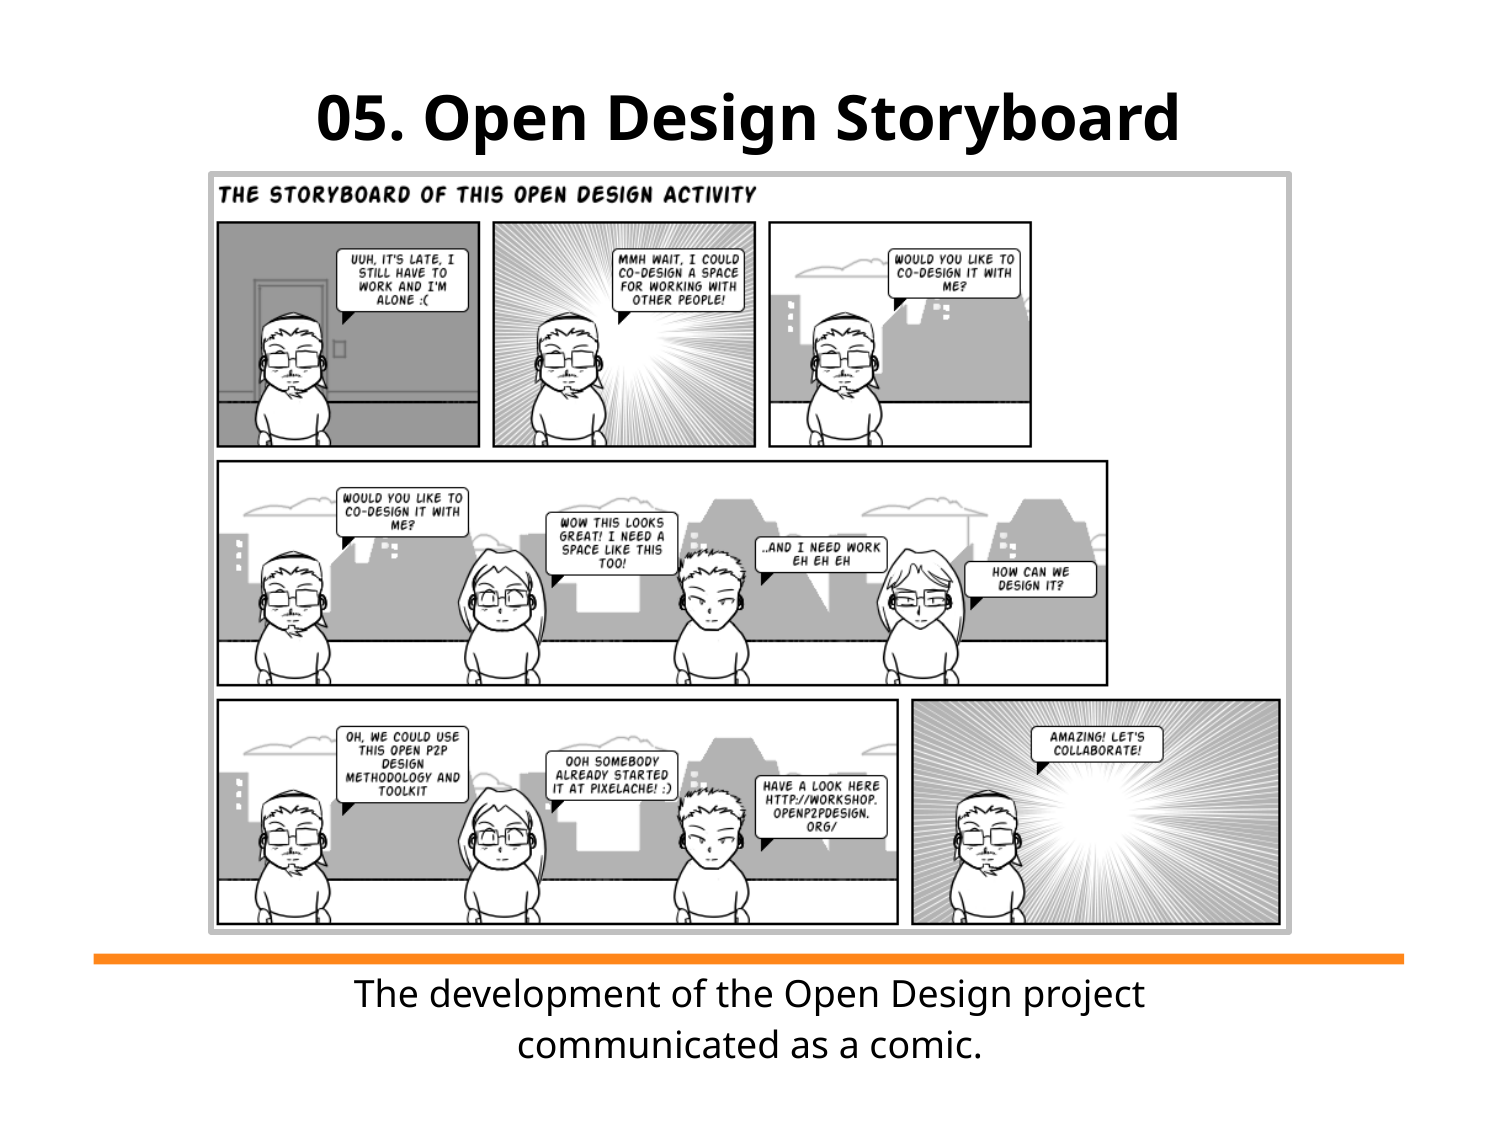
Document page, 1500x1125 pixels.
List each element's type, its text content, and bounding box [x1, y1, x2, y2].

text_box The development of the Open Design project communicated as a comic. [305, 960, 1195, 1064]
title 05. Open Design Storyboard [75, 45, 1426, 188]
picture [0, 0, 1500, 1125]
